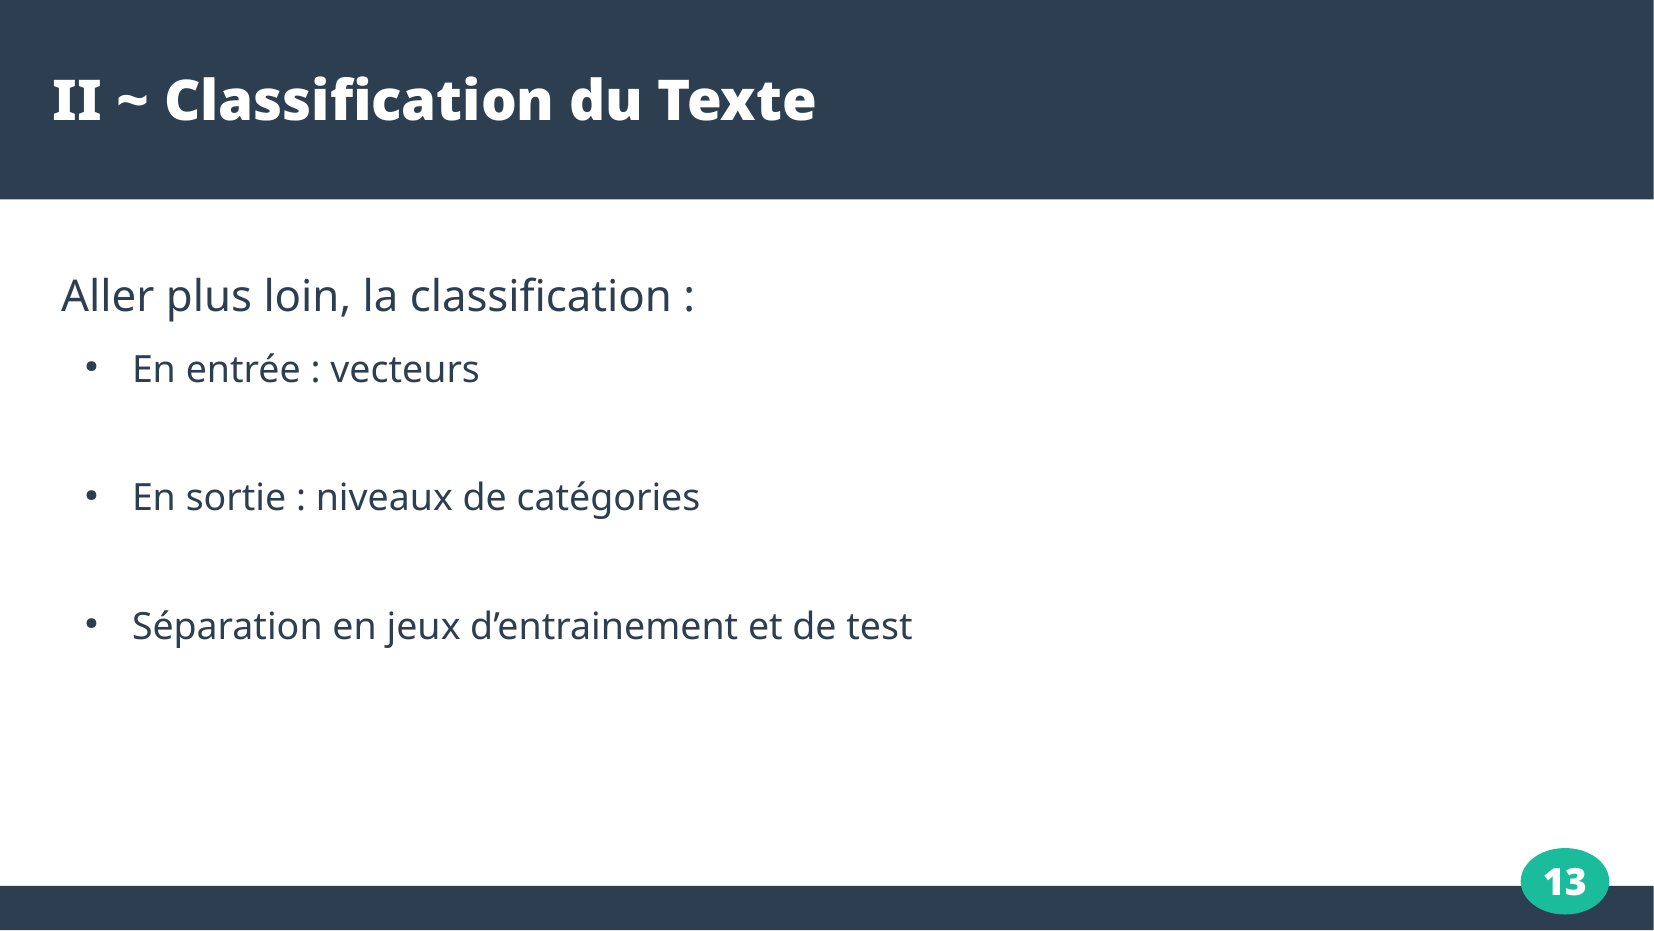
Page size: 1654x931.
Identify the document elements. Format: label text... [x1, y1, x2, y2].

title II ~ Classification du Texte [0, 39, 1621, 158]
list Aller plus loin, la classification : En entrée : vecteurs En sortie : niveaux de catégories Séparation en jeux d’entrainement et de test [0, 174, 1456, 796]
